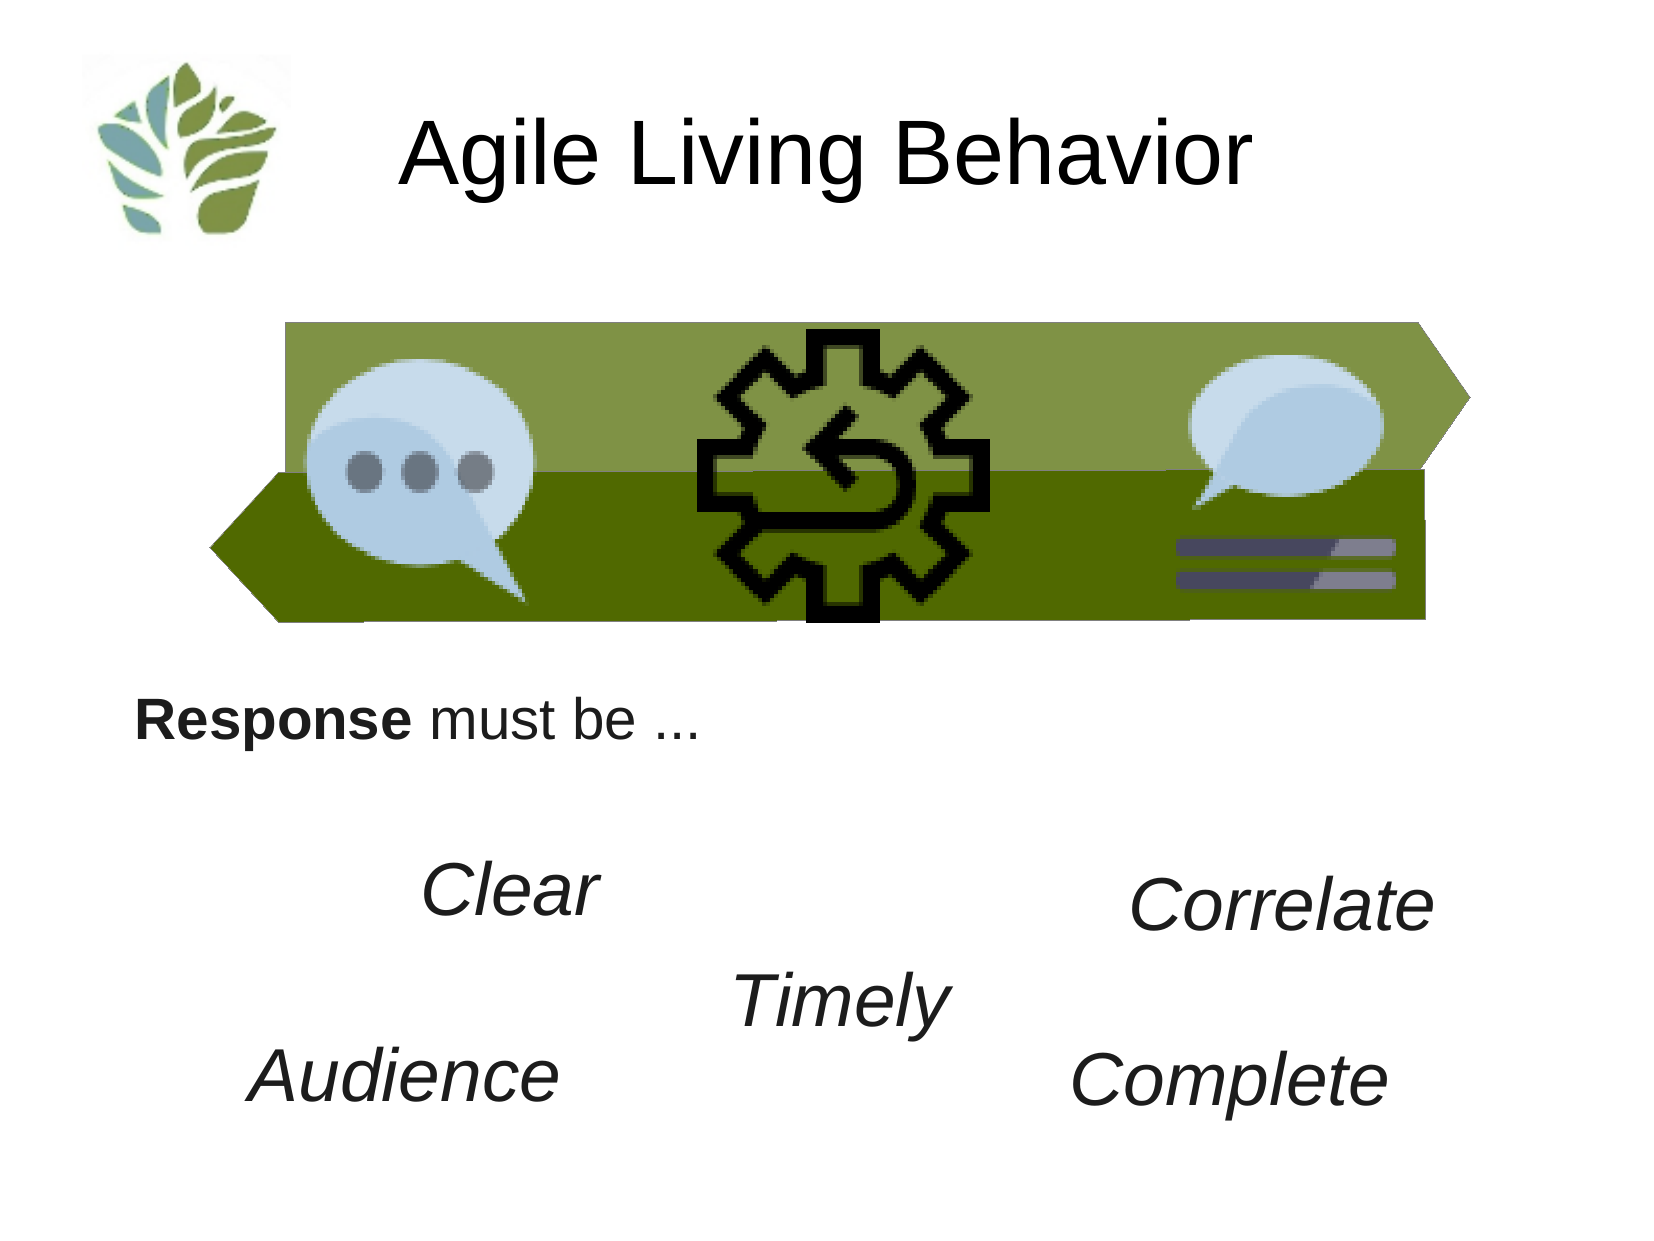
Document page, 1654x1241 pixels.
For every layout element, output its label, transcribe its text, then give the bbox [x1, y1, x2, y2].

text_box Timely [660, 951, 1021, 1051]
picture [285, 322, 556, 623]
text_box [556, 322, 1140, 622]
text_box [209, 472, 285, 623]
text_box Audience [225, 1026, 586, 1126]
text_box [1433, 343, 1471, 451]
picture [1140, 322, 1433, 623]
picture [82, 49, 291, 258]
title Agile Living Behavior [291, 49, 1571, 257]
text_box Clear [330, 840, 691, 939]
text_box Response must be ... [120, 679, 1516, 761]
text_box Complete [1050, 1029, 1411, 1129]
text_box Correlate [1065, 855, 1501, 954]
picture [697, 329, 990, 623]
